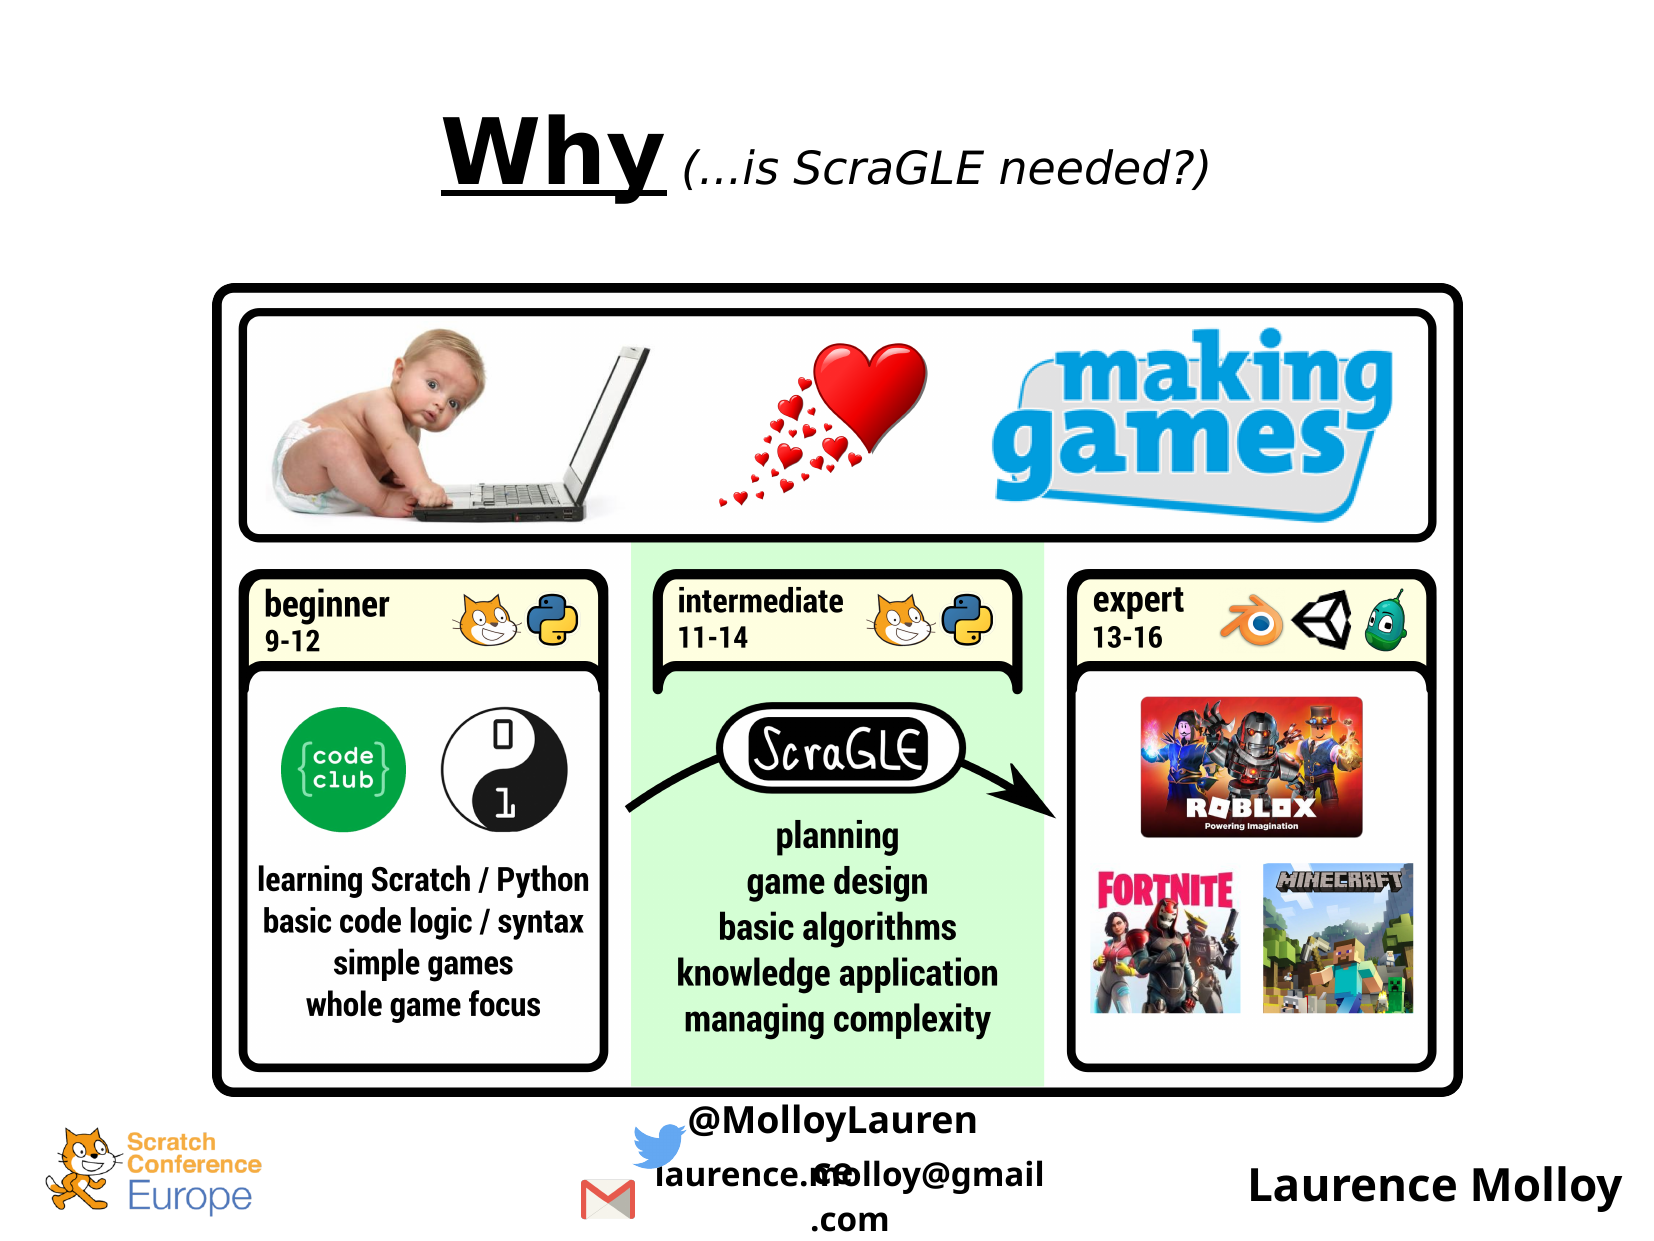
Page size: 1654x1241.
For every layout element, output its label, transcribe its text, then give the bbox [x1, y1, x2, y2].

text_box laurence.molloy@gmail.com [652, 1159, 1048, 1233]
text_box Laurence Molloy [1240, 1147, 1630, 1220]
title Why (...is ScraGLE needed?) [82, 49, 1571, 257]
picture [11, 1125, 296, 1217]
text_box @MolloyLaurence [685, 1108, 981, 1181]
picture [212, 283, 1463, 1097]
picture [572, 1116, 685, 1235]
